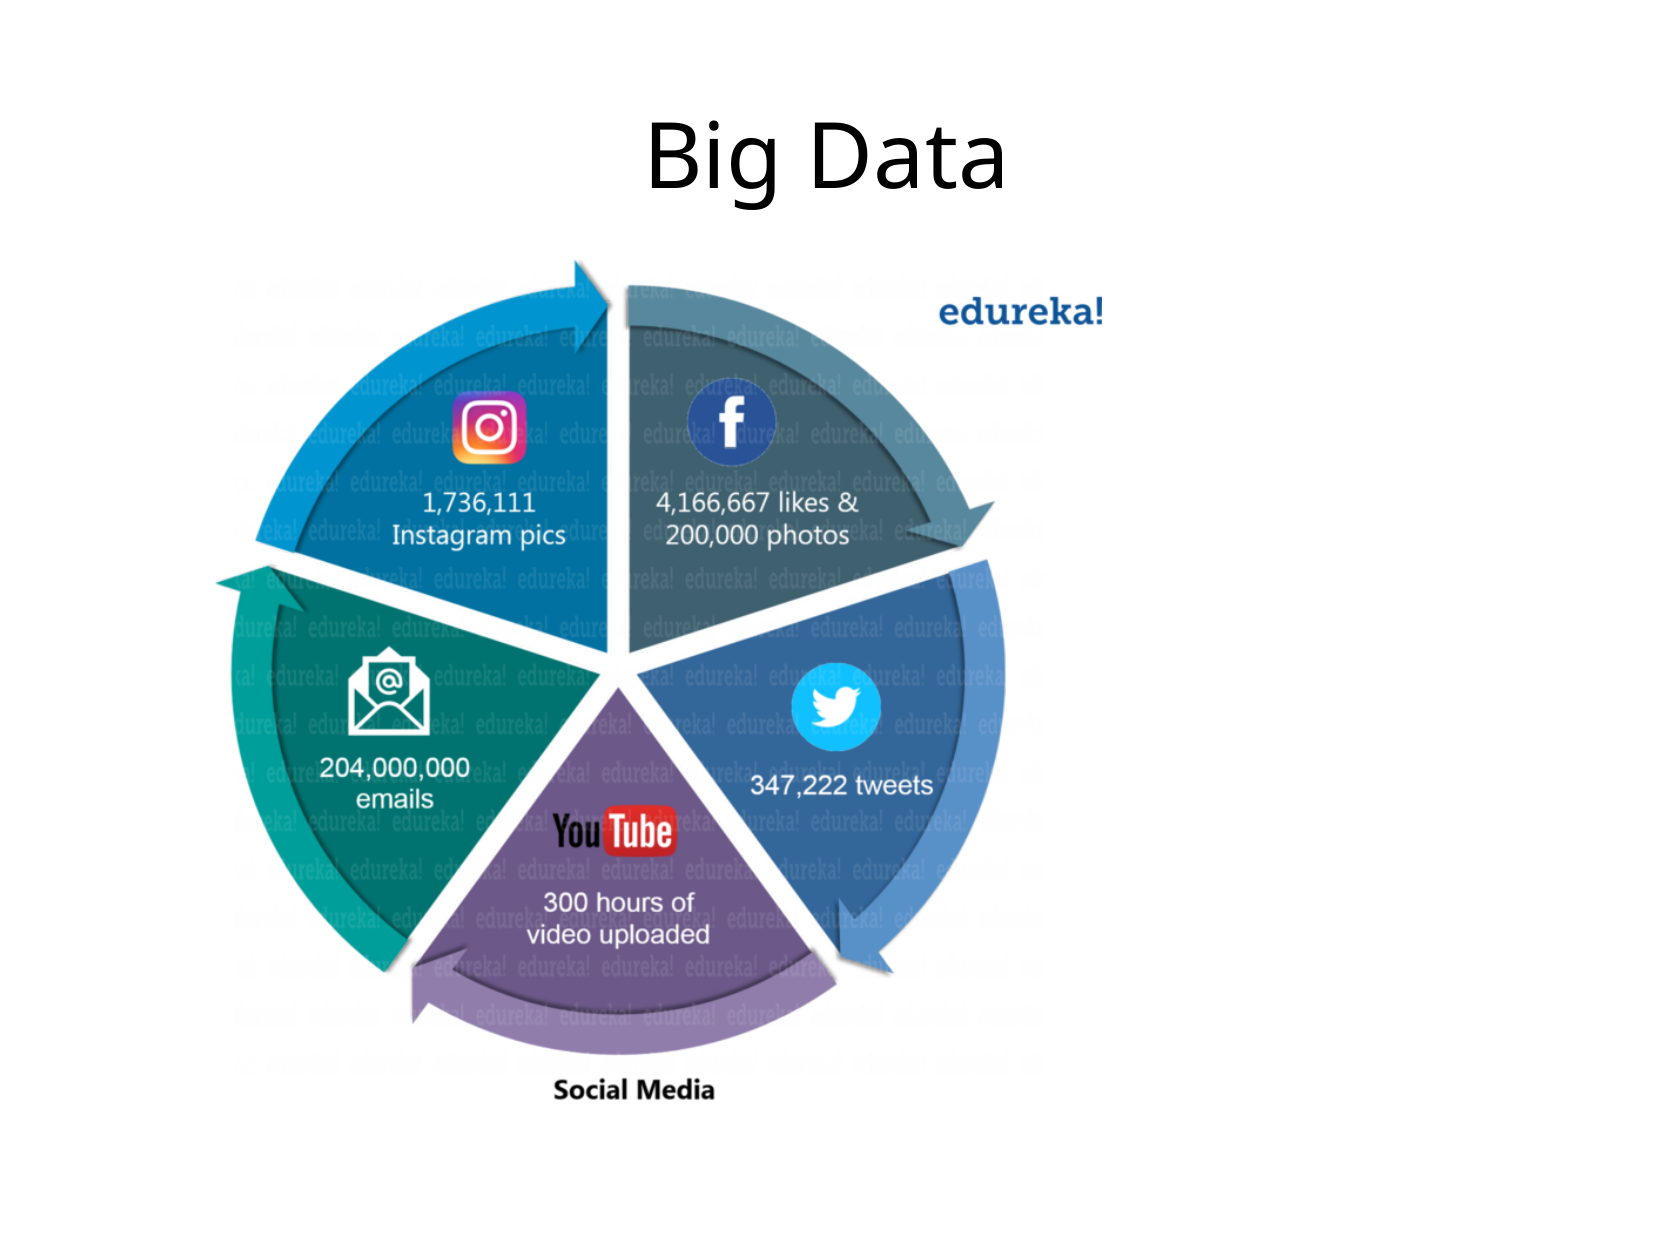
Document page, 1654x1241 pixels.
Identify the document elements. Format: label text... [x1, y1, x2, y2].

title Big Data [82, 49, 1571, 257]
picture [200, 250, 1102, 1123]
